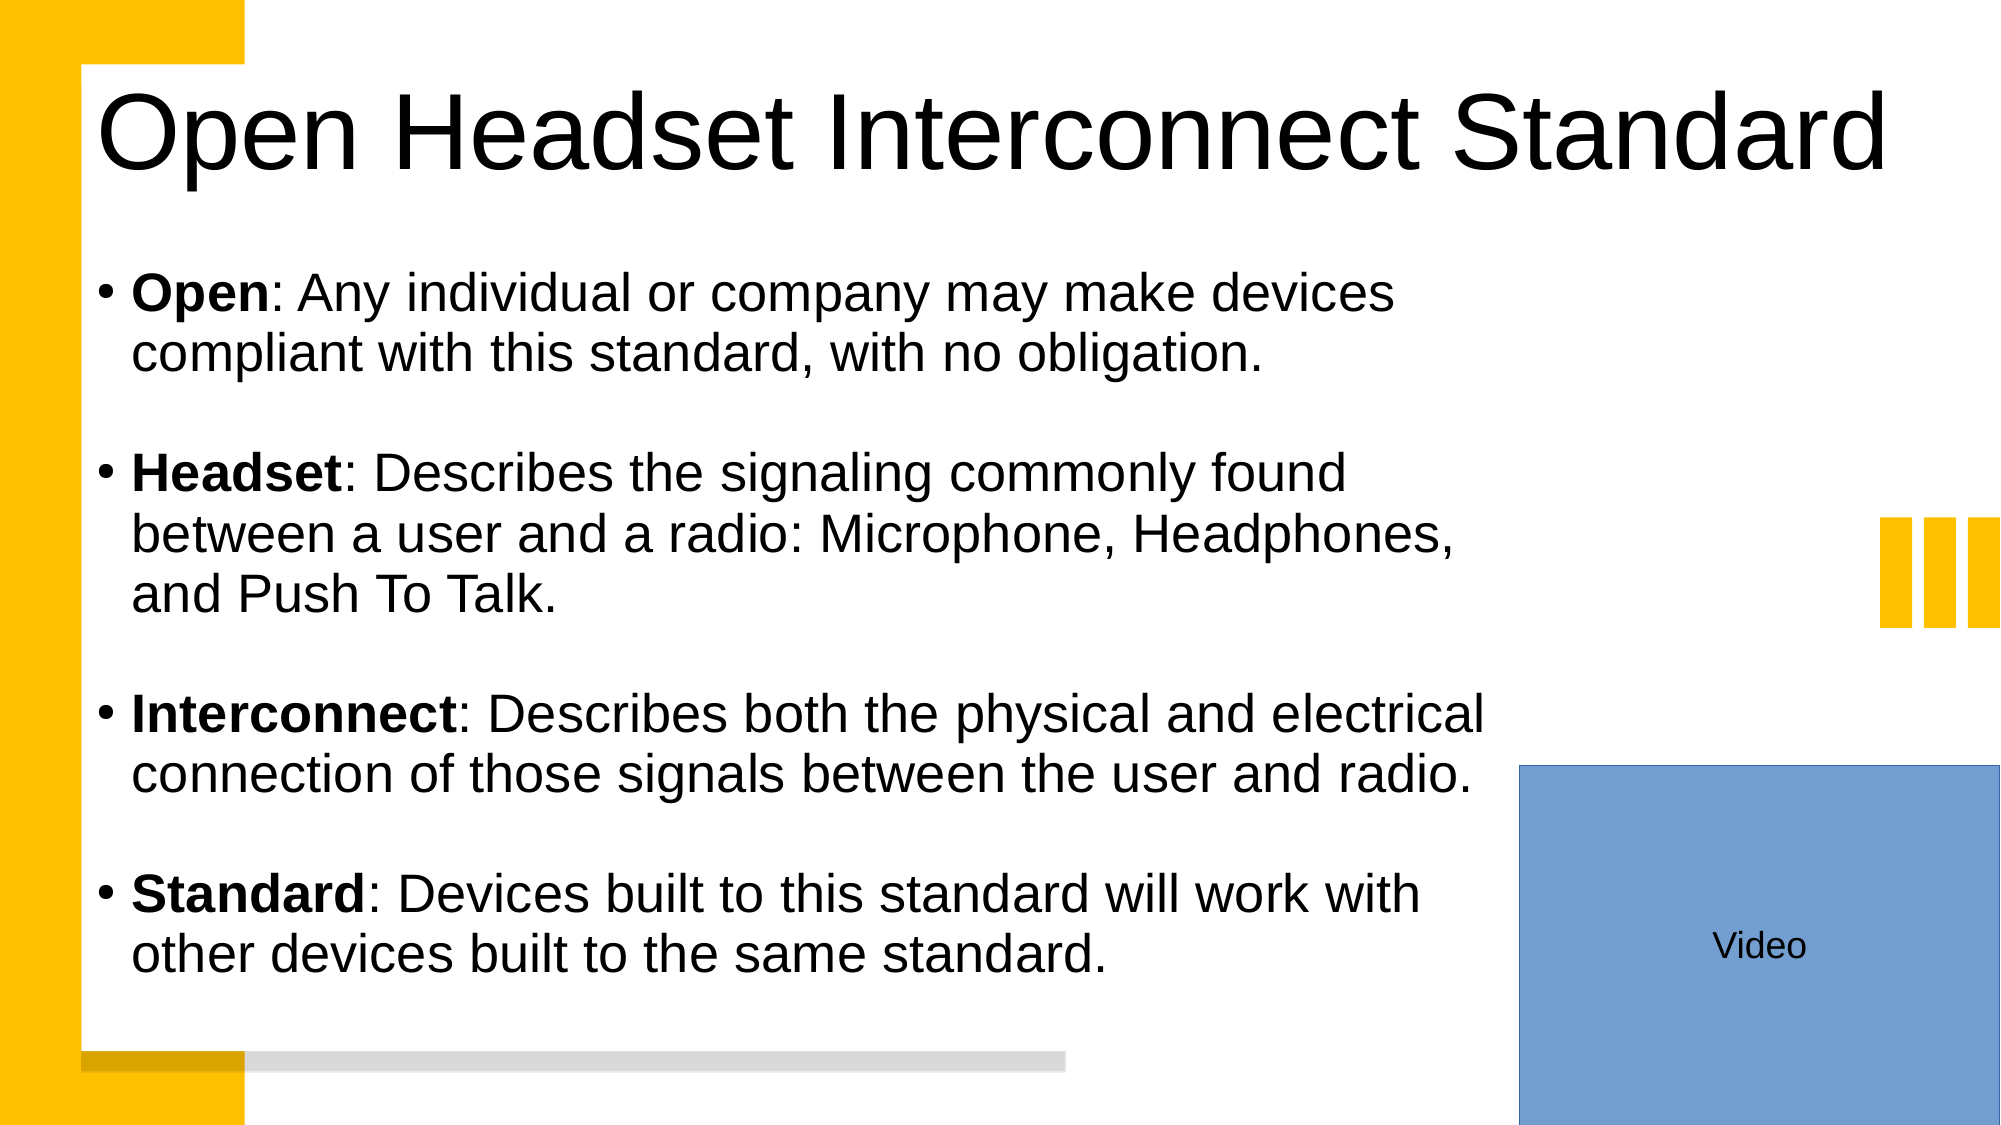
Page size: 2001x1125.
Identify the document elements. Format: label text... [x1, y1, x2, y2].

text_box [0, 0, 2000, 1125]
text_box Video [1519, 765, 2000, 1125]
text_box Open: Any individual or company may make devices compliant with this standard, with no obligation. Headset: Describes the signaling commonly found between a user and a radio: Microphone, Headphones, and Push To Talk. Interconnect: Describes both the physical and electrical connection of those signals between the user and radio. Standard: Devices built to this standard will work with other devices built to the same standard. [81, 254, 1516, 1036]
text_box Open Headset Interconnect Standard [81, 64, 1921, 201]
